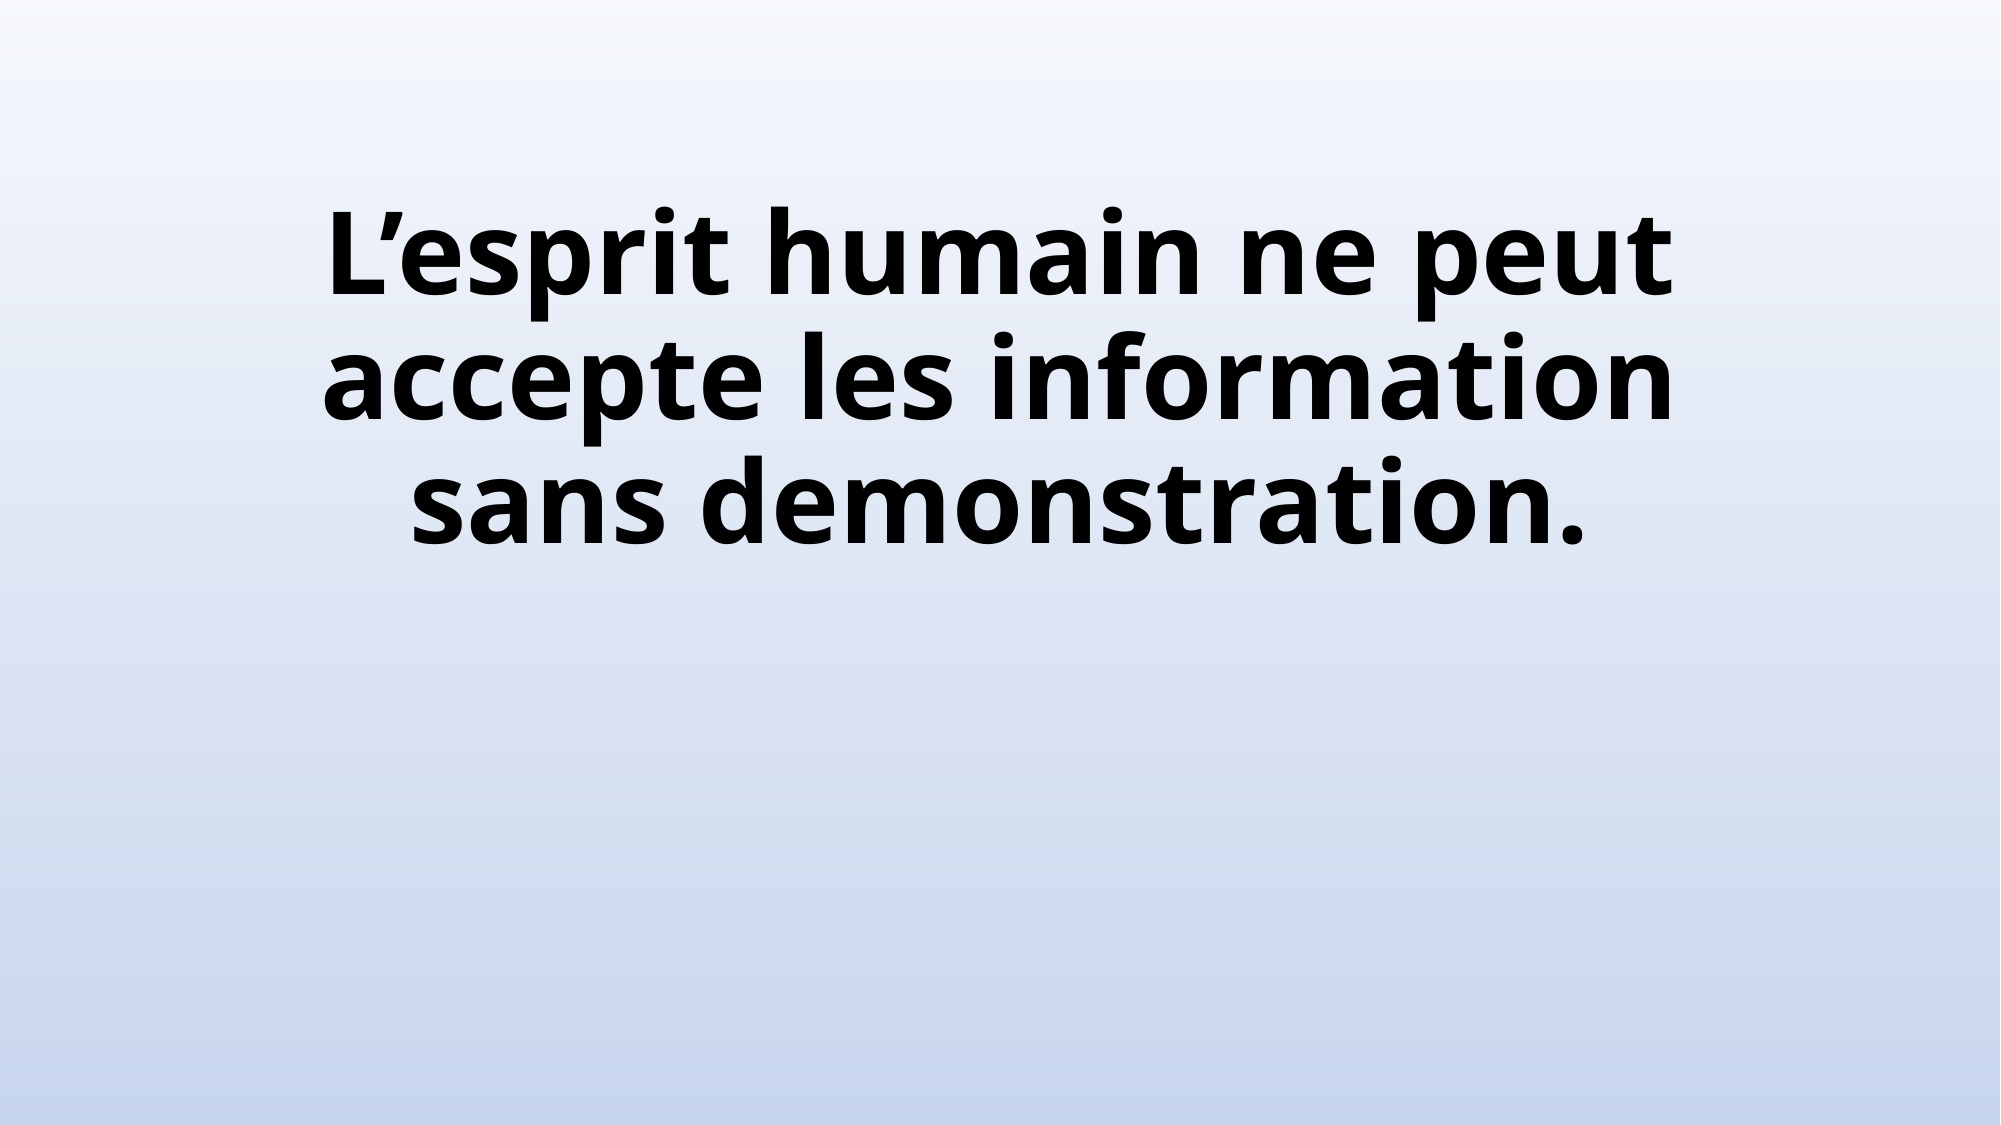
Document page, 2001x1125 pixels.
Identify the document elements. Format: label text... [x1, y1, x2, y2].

title L’esprit humain ne peut accepte les information sans demonstration. [249, 184, 1750, 576]
